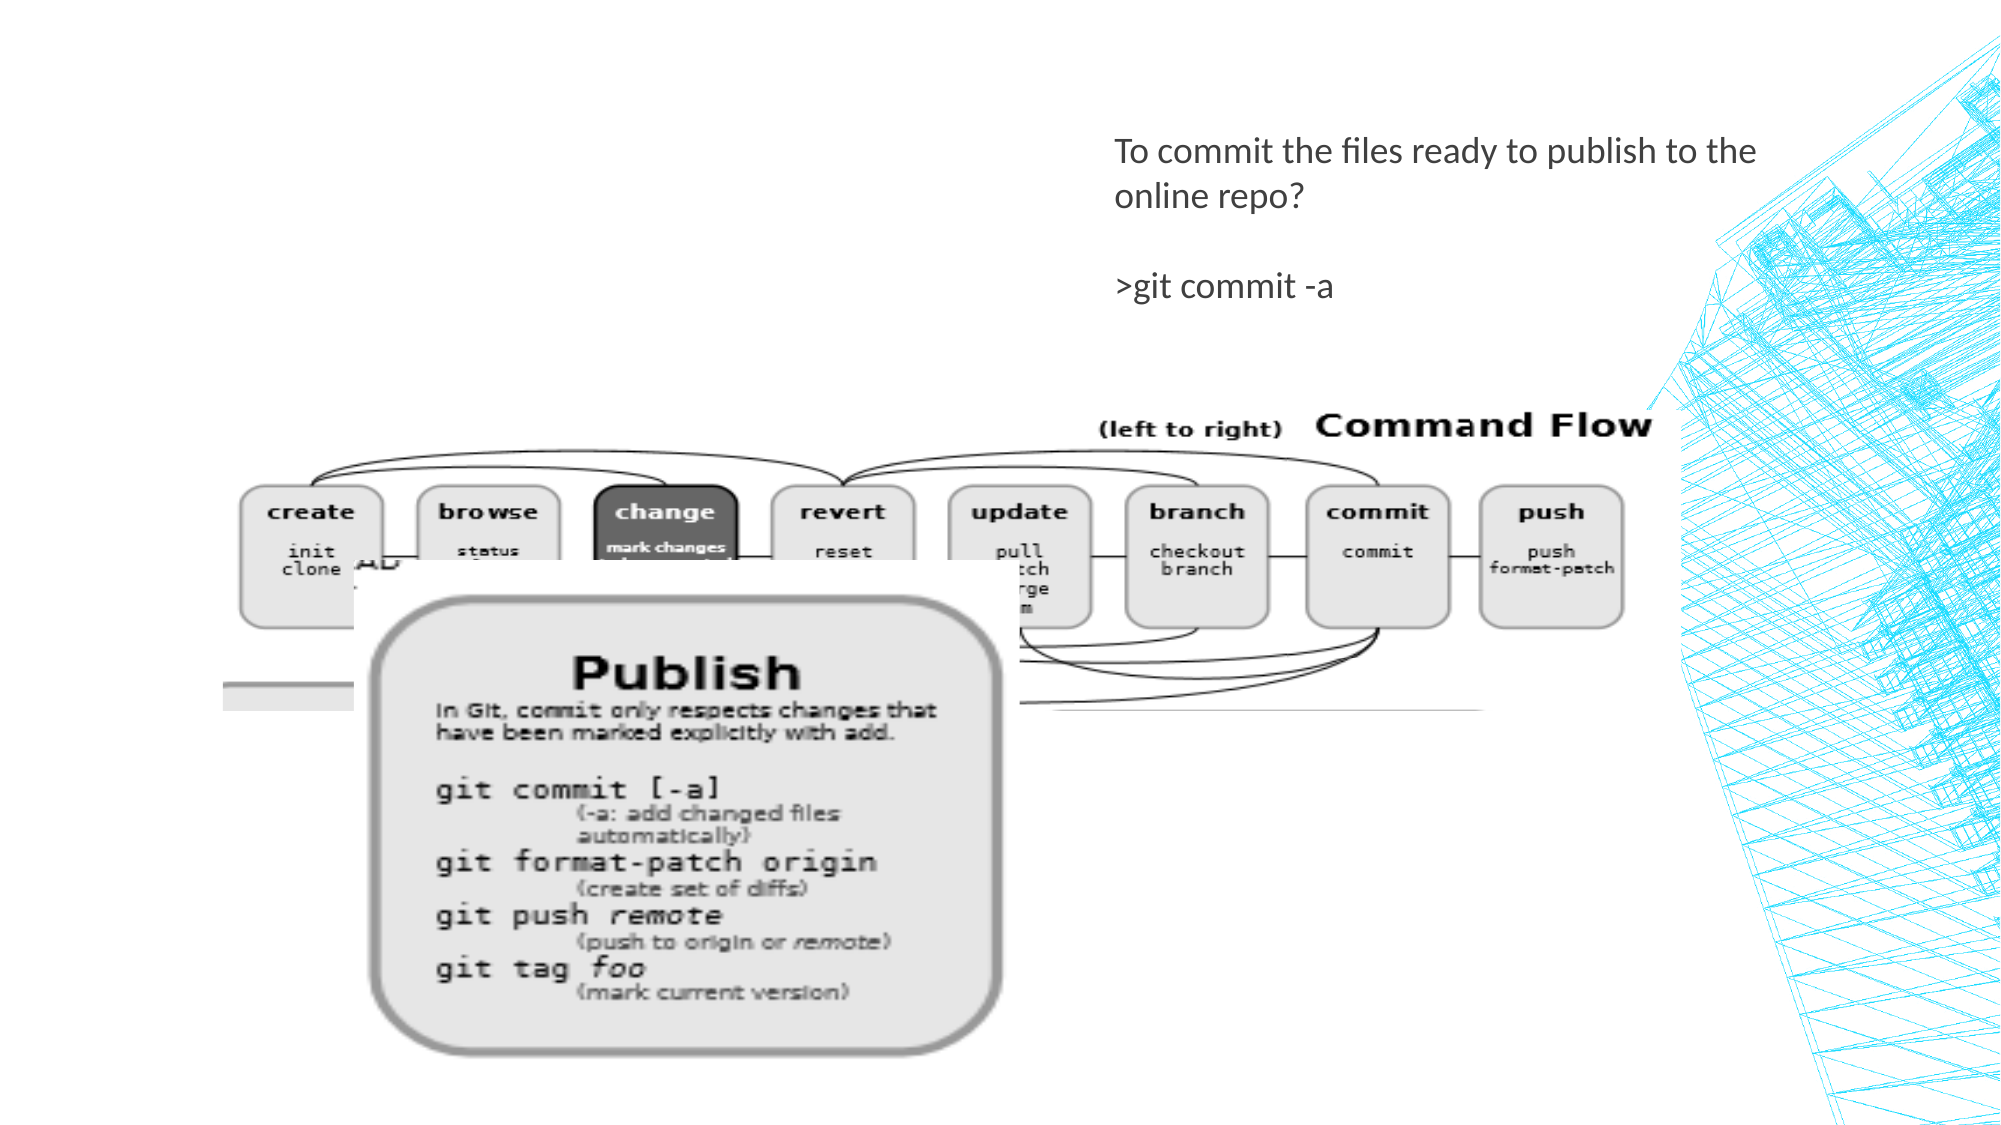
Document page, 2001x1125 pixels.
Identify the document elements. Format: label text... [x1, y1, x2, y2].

text_box To commit the files ready to publish to the online repo? >git commit -a [1099, 118, 1841, 316]
picture [222, 410, 1682, 1071]
